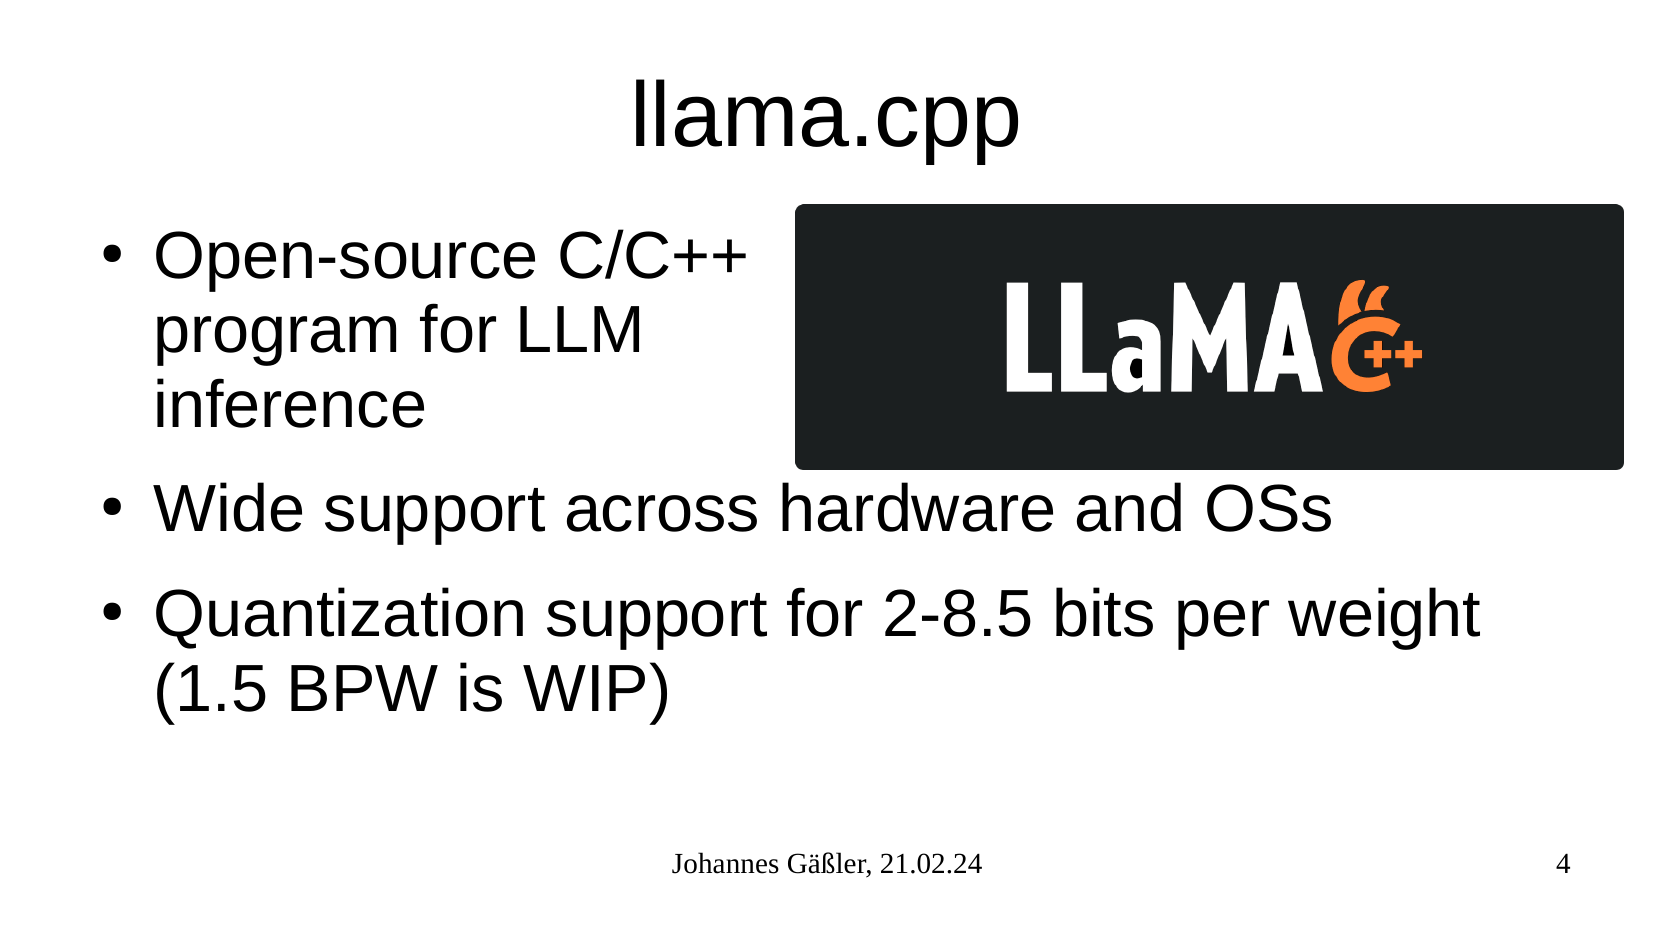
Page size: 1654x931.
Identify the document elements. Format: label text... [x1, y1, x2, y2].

list Open-source C/C++ program for LLM inference Wide support across hardware and OSs Quantization support for 2-8.5 bits per weight (1.5 BPW is WIP) [82, 217, 1571, 758]
title llama.cpp [82, 37, 1571, 193]
picture [795, 204, 1624, 470]
